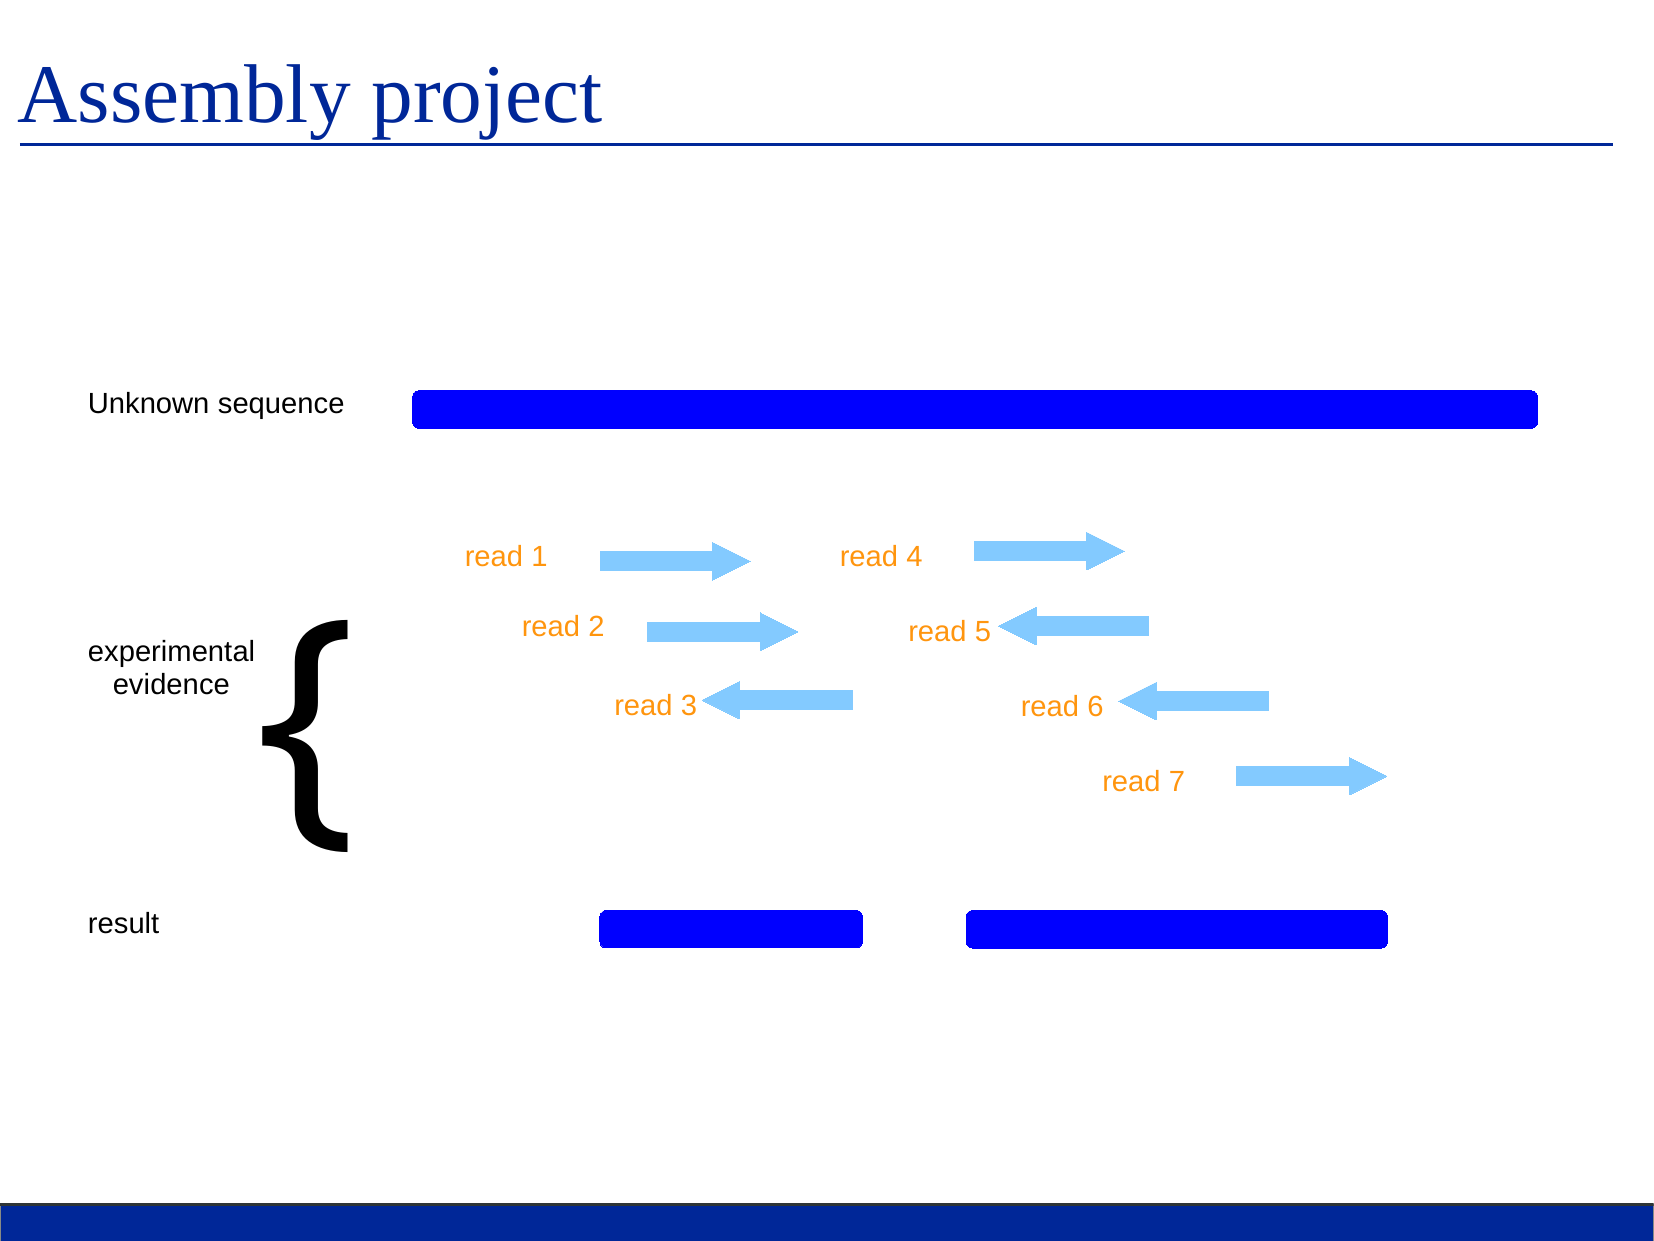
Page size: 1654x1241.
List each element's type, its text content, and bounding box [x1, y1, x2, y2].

text_box read 6 [1006, 682, 1119, 731]
text_box [974, 532, 1125, 570]
text_box [1118, 682, 1269, 720]
text_box [1236, 757, 1387, 795]
text_box [600, 542, 751, 581]
text_box [966, 910, 1388, 949]
text_box read 7 [1087, 757, 1201, 806]
text_box [647, 612, 798, 651]
text_box [412, 390, 1538, 429]
text_box [998, 607, 1149, 645]
text_box read 2 [507, 602, 620, 651]
text_box read 4 [825, 532, 938, 581]
text_box result [73, 899, 175, 947]
text_box [702, 681, 853, 719]
title Assembly project [17, 0, 1589, 198]
text_box Unknown sequence [73, 379, 361, 428]
text_box read 5 [893, 607, 1007, 656]
text_box [599, 910, 863, 948]
text_box experimental evidence [73, 627, 210, 708]
text_box read 1 [450, 532, 563, 581]
text_box read 3 [599, 681, 713, 730]
text_box { [210, 518, 401, 844]
